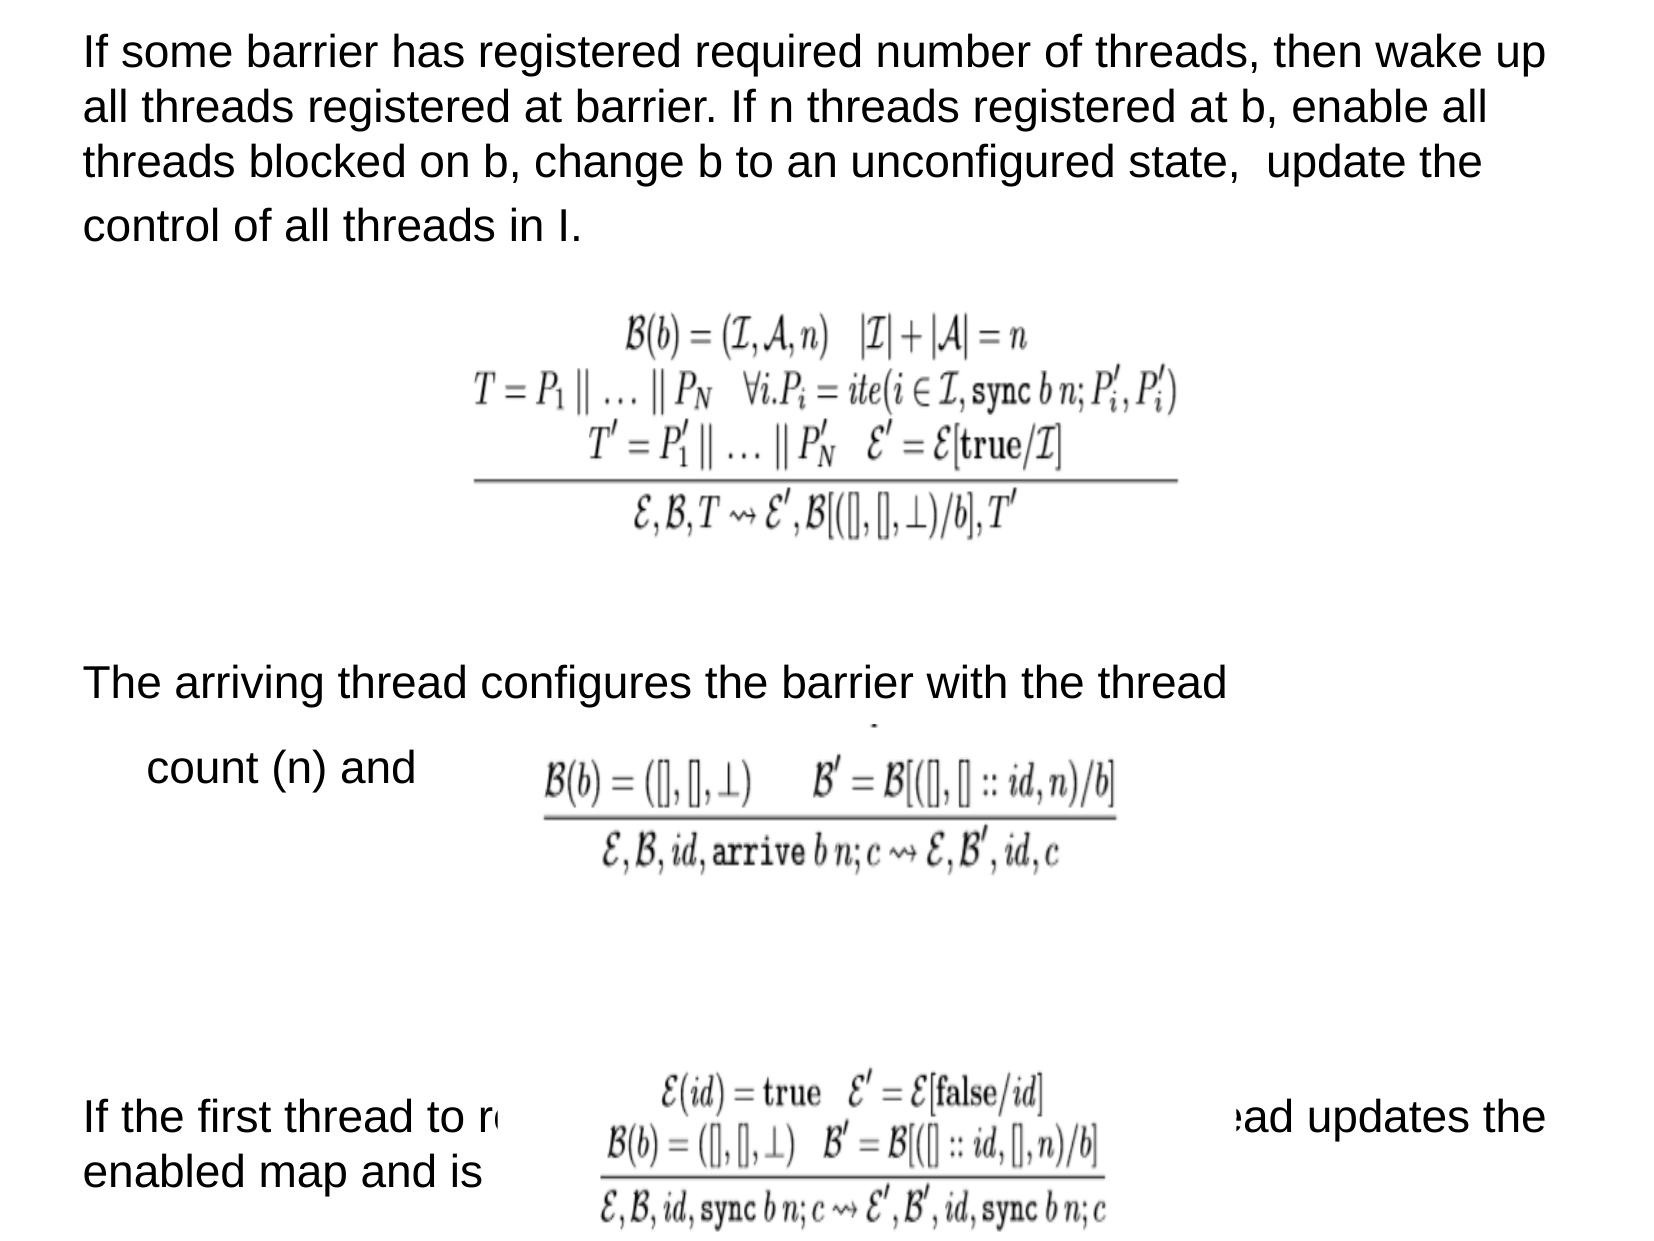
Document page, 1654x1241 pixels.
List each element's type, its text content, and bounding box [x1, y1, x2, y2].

picture [435, 281, 1217, 568]
picture [416, 724, 1237, 897]
picture [497, 1049, 1237, 1241]
list If some barrier has registered required number of threads, then wake up all threads registered at barrier. If n threads registered at b, enable all threads blocked on b, change b to an unconfigured state, update the control of all threads in I. The arriving thread conﬁgures the barrier with the thread count (n) and gets added to the list of arrives If the first thread to register with a barrier is sync, the thread updates the enabled map and is added to list of blocked threads. [82, 21, 1571, 1241]
